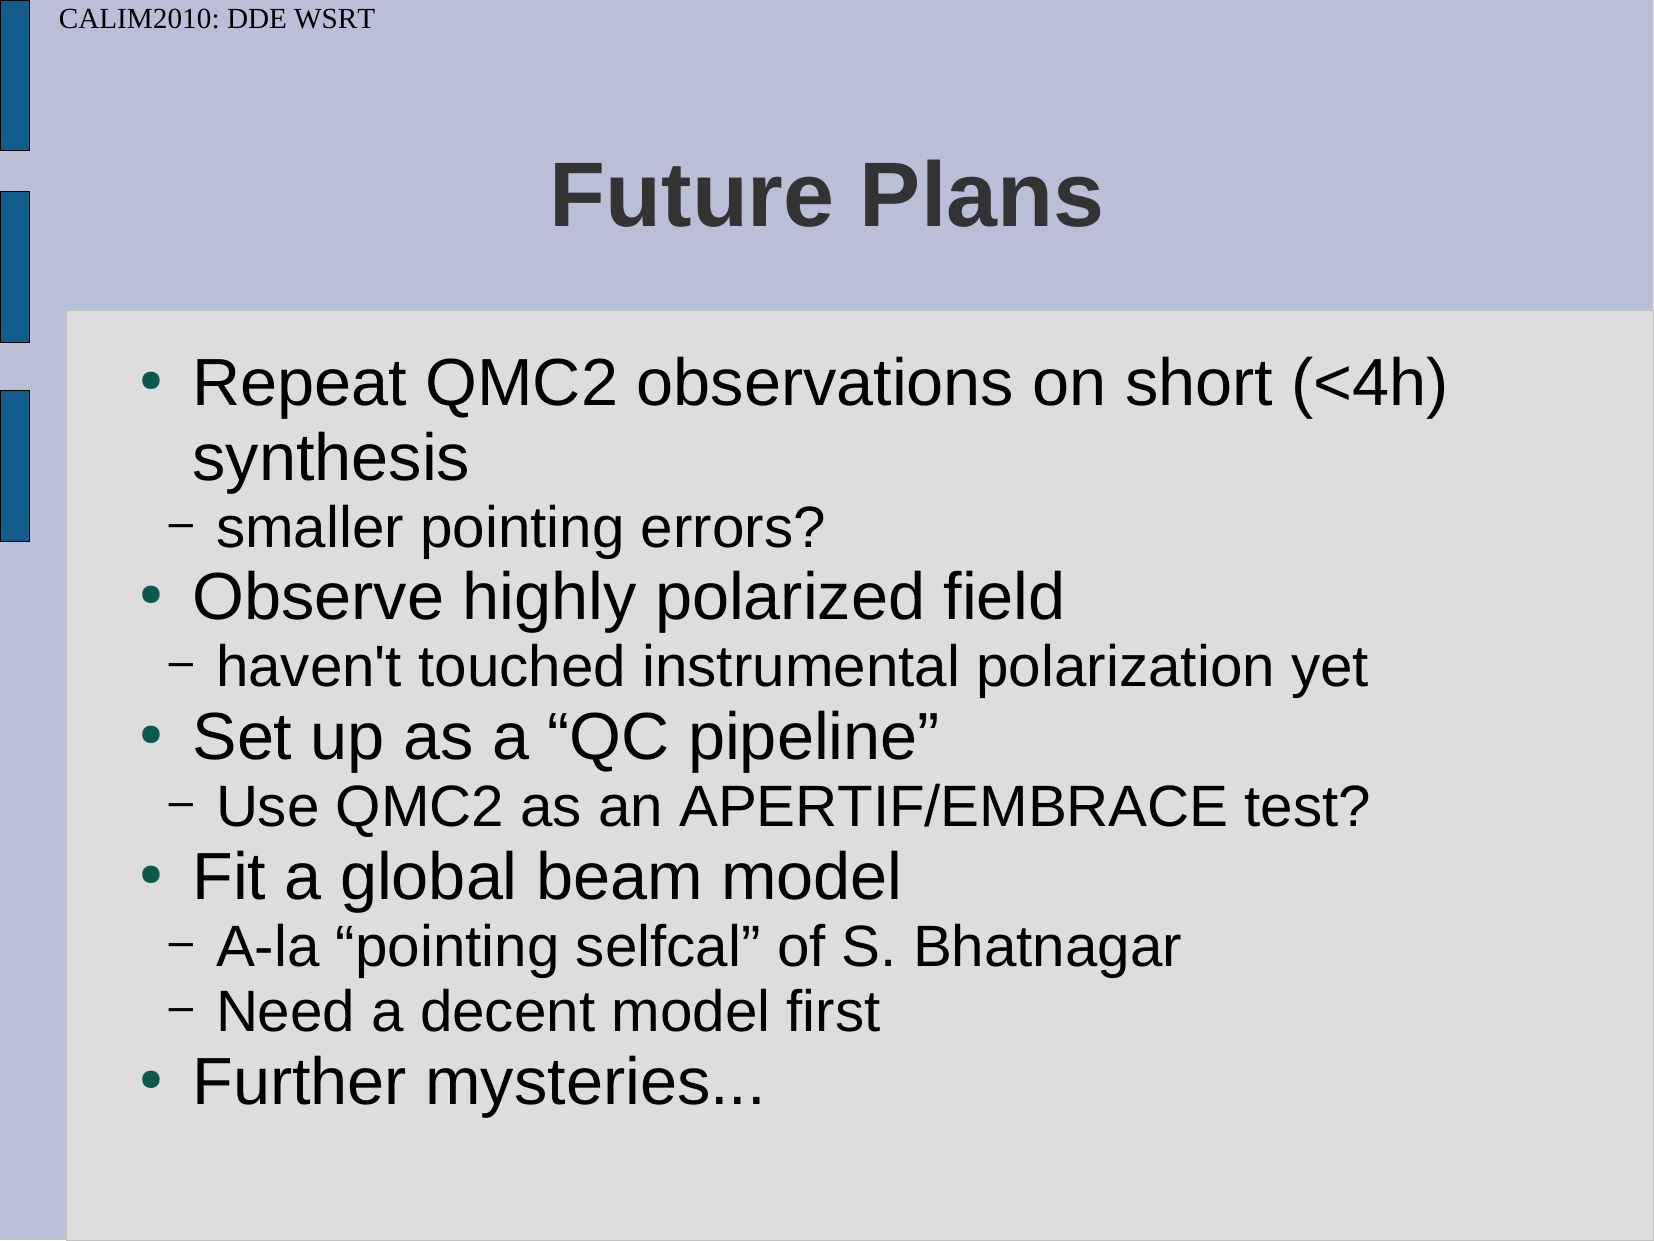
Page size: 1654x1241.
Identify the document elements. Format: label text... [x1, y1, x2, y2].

list Repeat QMC2 observations on short (<4h) synthesis smaller pointing errors? Observe highly polarized field haven't touched instrumental polarization yet Set up as a “QC pipeline” Use QMC2 as an APERTIF/EMBRACE test? Fit a global beam model A-la “pointing selfcal” of S. Bhatnagar Need a decent model first Further mysteries... [121, 344, 1534, 1184]
title Future Plans [121, 98, 1534, 291]
